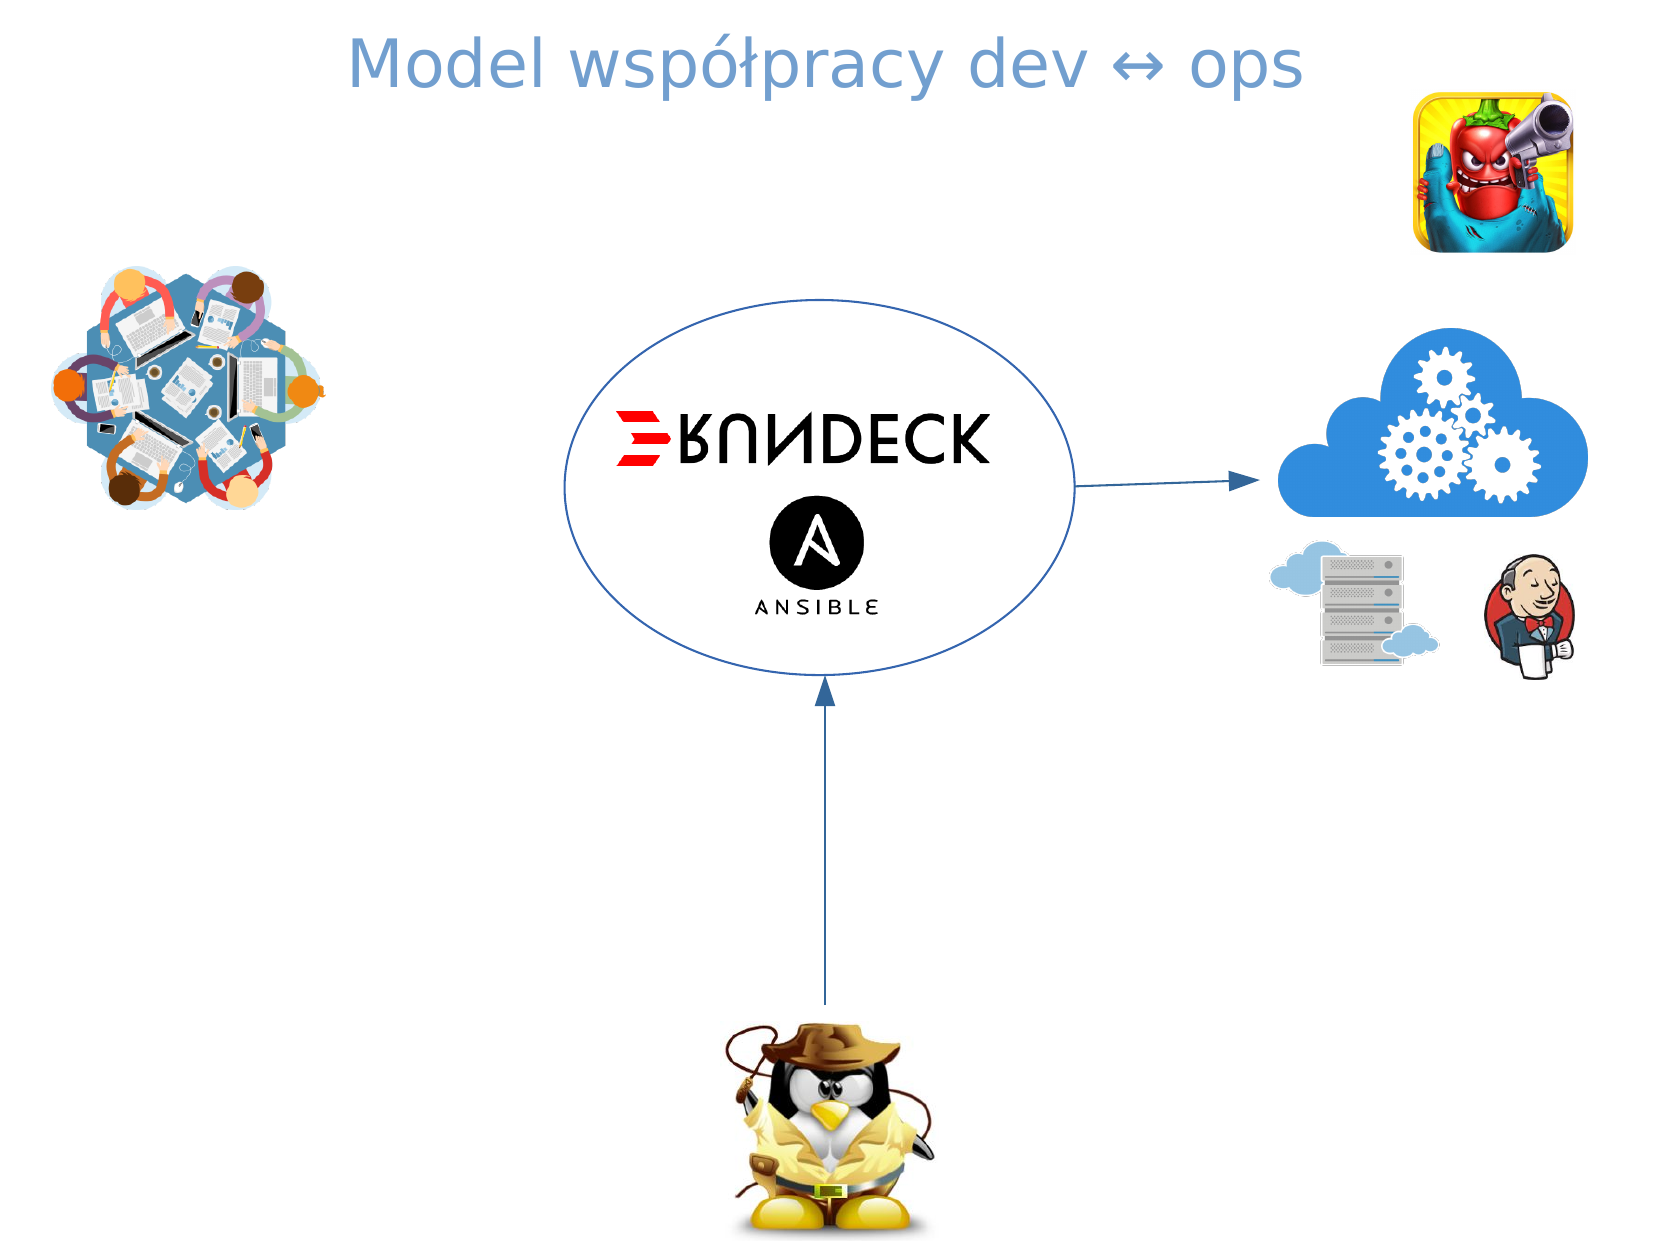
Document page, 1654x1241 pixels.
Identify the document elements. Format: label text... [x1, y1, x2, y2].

picture [616, 411, 990, 466]
picture [741, 482, 890, 631]
text_box Model współpracy dev ↔ ops [332, 17, 1322, 111]
picture [1410, 89, 1576, 256]
picture [1484, 554, 1575, 680]
picture [720, 1021, 939, 1241]
picture [1267, 539, 1441, 667]
picture [0, 266, 405, 510]
picture [1278, 328, 1588, 517]
